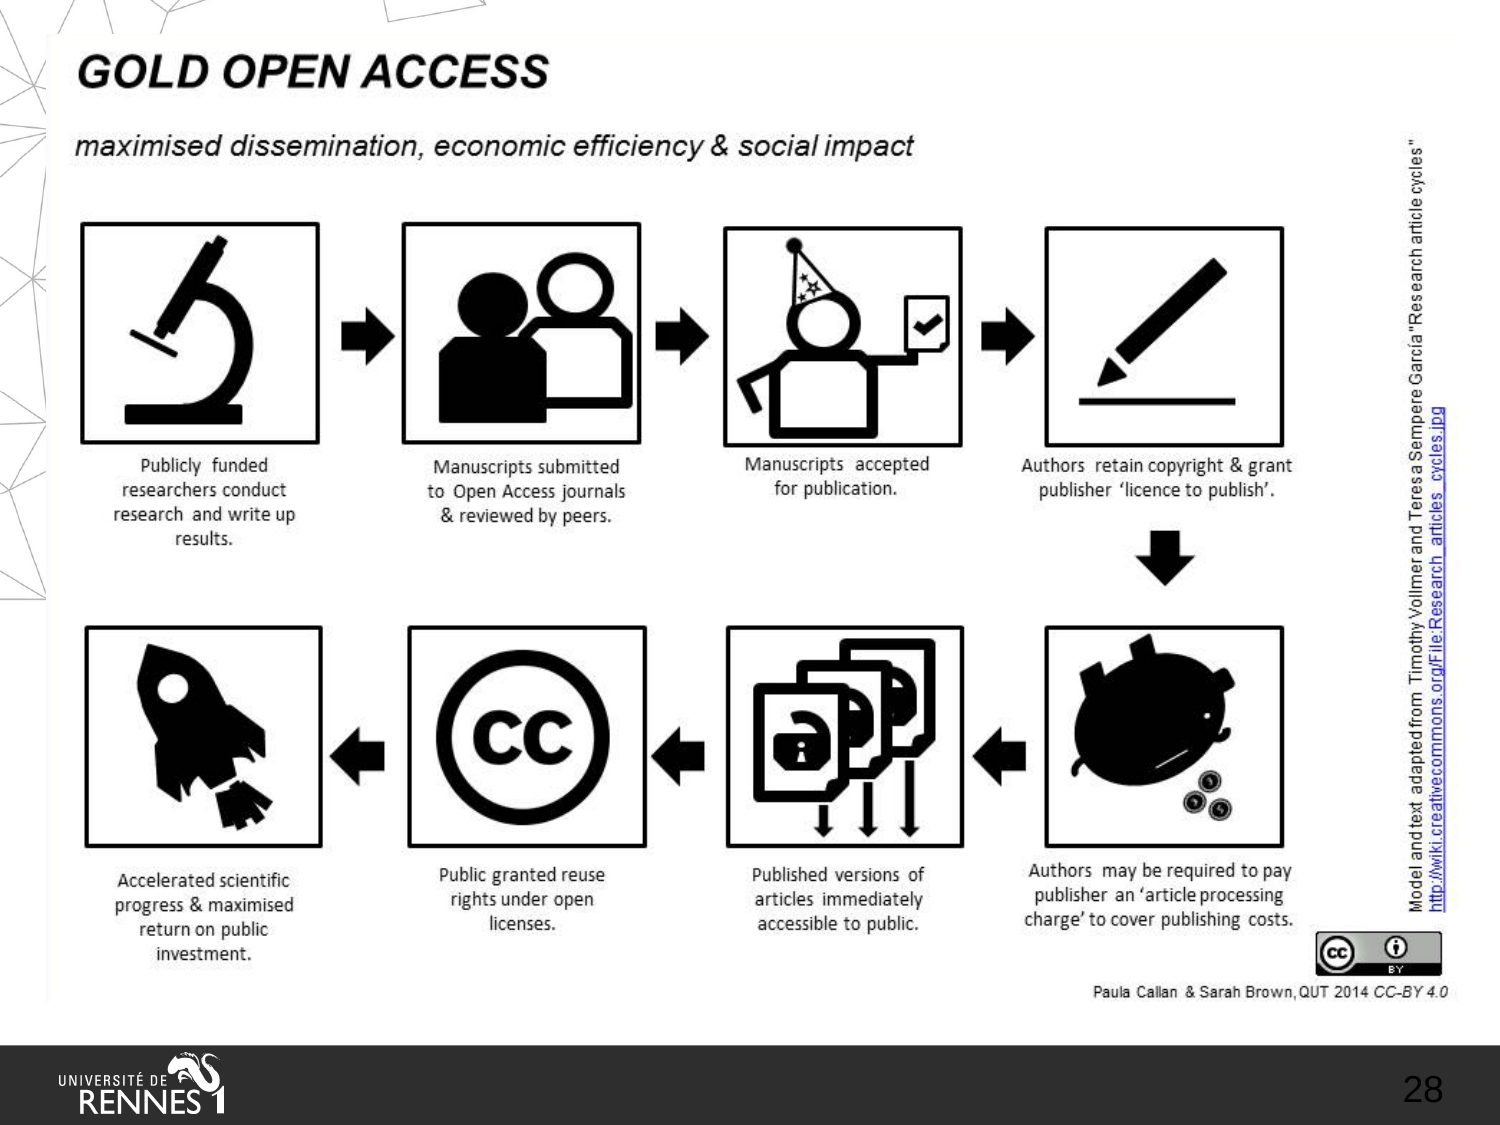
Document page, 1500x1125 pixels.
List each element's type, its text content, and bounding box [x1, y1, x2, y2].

picture [0, 0, 1500, 1045]
picture [59, 1052, 224, 1114]
text_box 1 [1257, 1057, 1459, 1118]
